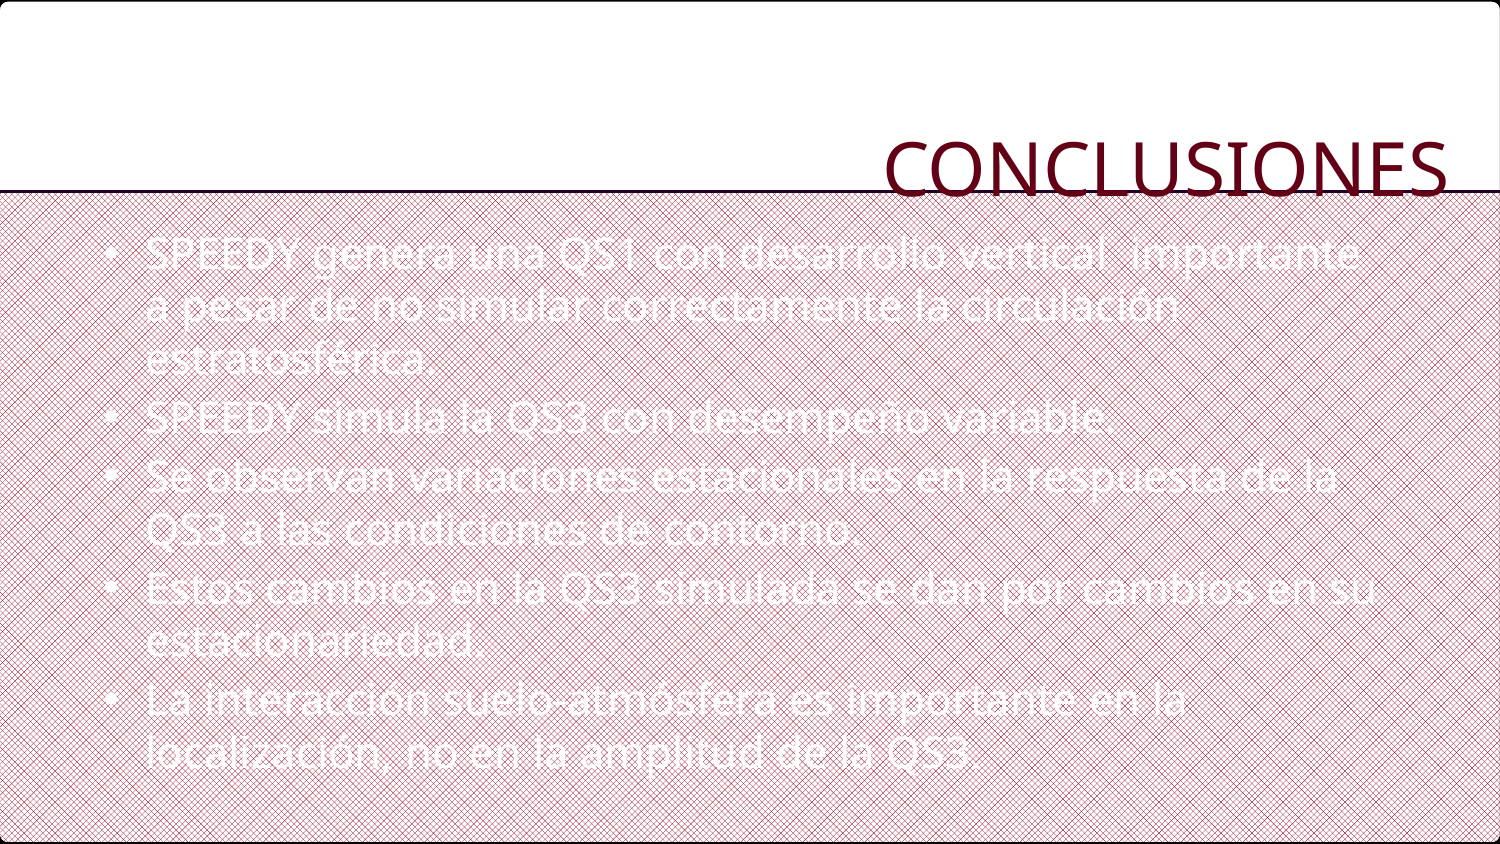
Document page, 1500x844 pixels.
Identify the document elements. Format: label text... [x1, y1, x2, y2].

list Conclusiones [35, 91, 1465, 242]
list SPEEDY genera una QS1 con desarrollo vertical importante a pesar de no simular correctamente la circulación estratosférica. SPEEDY simula la QS3 con desempeño variable. Se observan variaciones estacionales en la respuesta de la QS3 a las condiciones de contorno. Estos cambios en la QS3 simulada se dan por cambios en su estacionariedad. La interacción suelo-atmósfera es importante en la localización, no en la amplitud de la QS3. [88, 218, 1412, 795]
